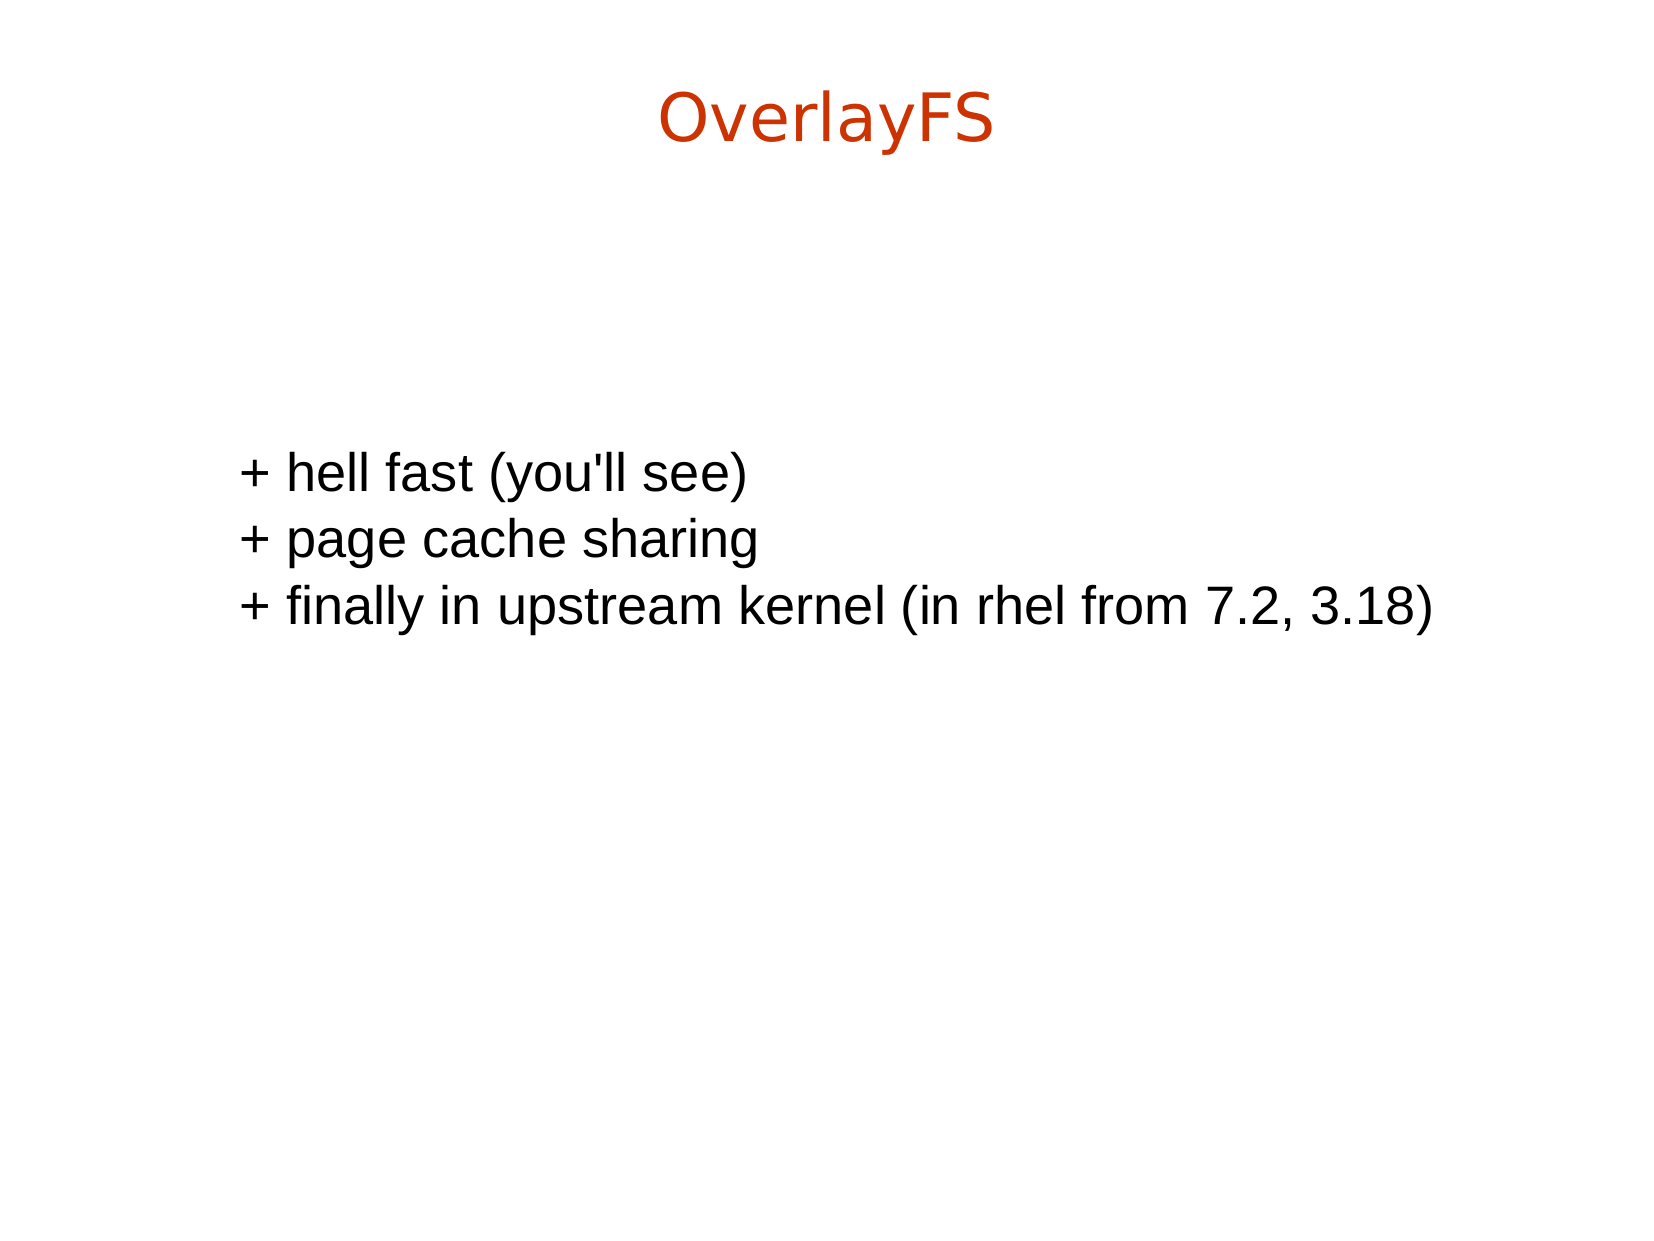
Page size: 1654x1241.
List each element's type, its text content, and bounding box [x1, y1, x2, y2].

text_box + hell fast (you'll see) + page cache sharing + finally in upstream kernel (in rhel from 7.2, 3.18) [225, 435, 1654, 1066]
text_box OverlayFS [642, 72, 1012, 166]
